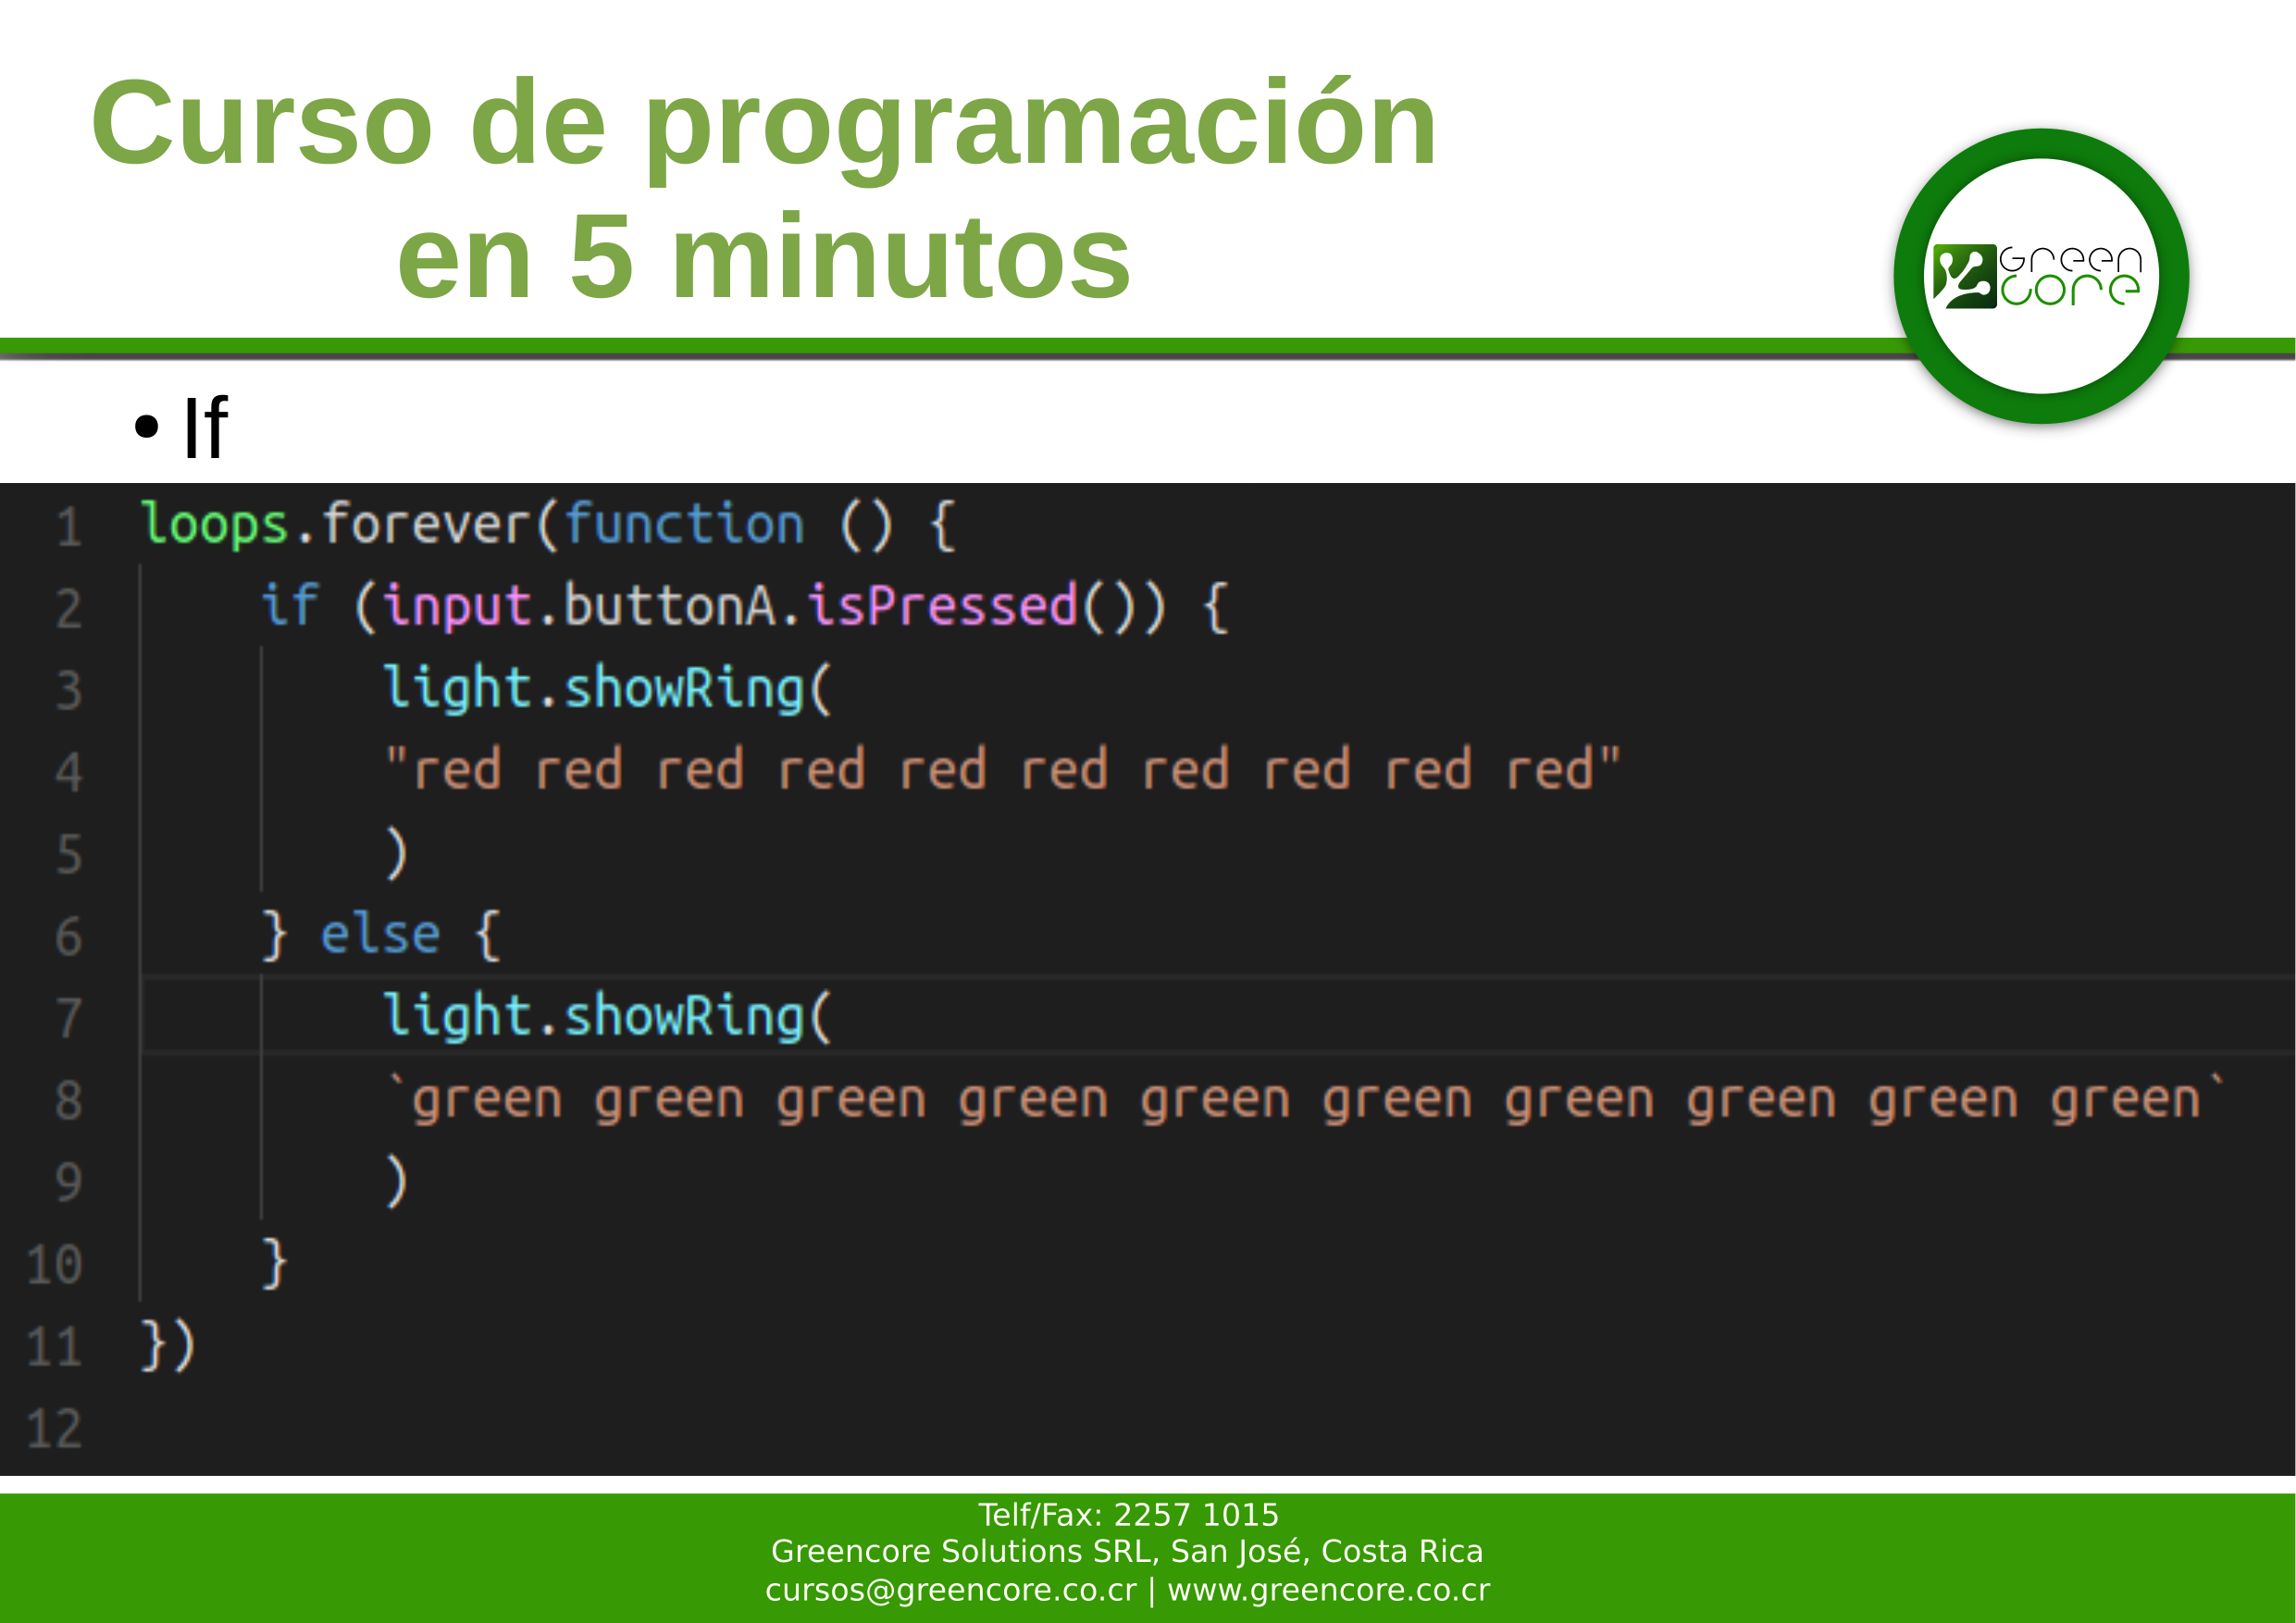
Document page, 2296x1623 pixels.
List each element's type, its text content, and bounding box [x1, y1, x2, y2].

title Curso de programación en 5 minutos [70, 54, 1459, 325]
picture [0, 0, 2296, 1623]
list If [115, 379, 1123, 483]
